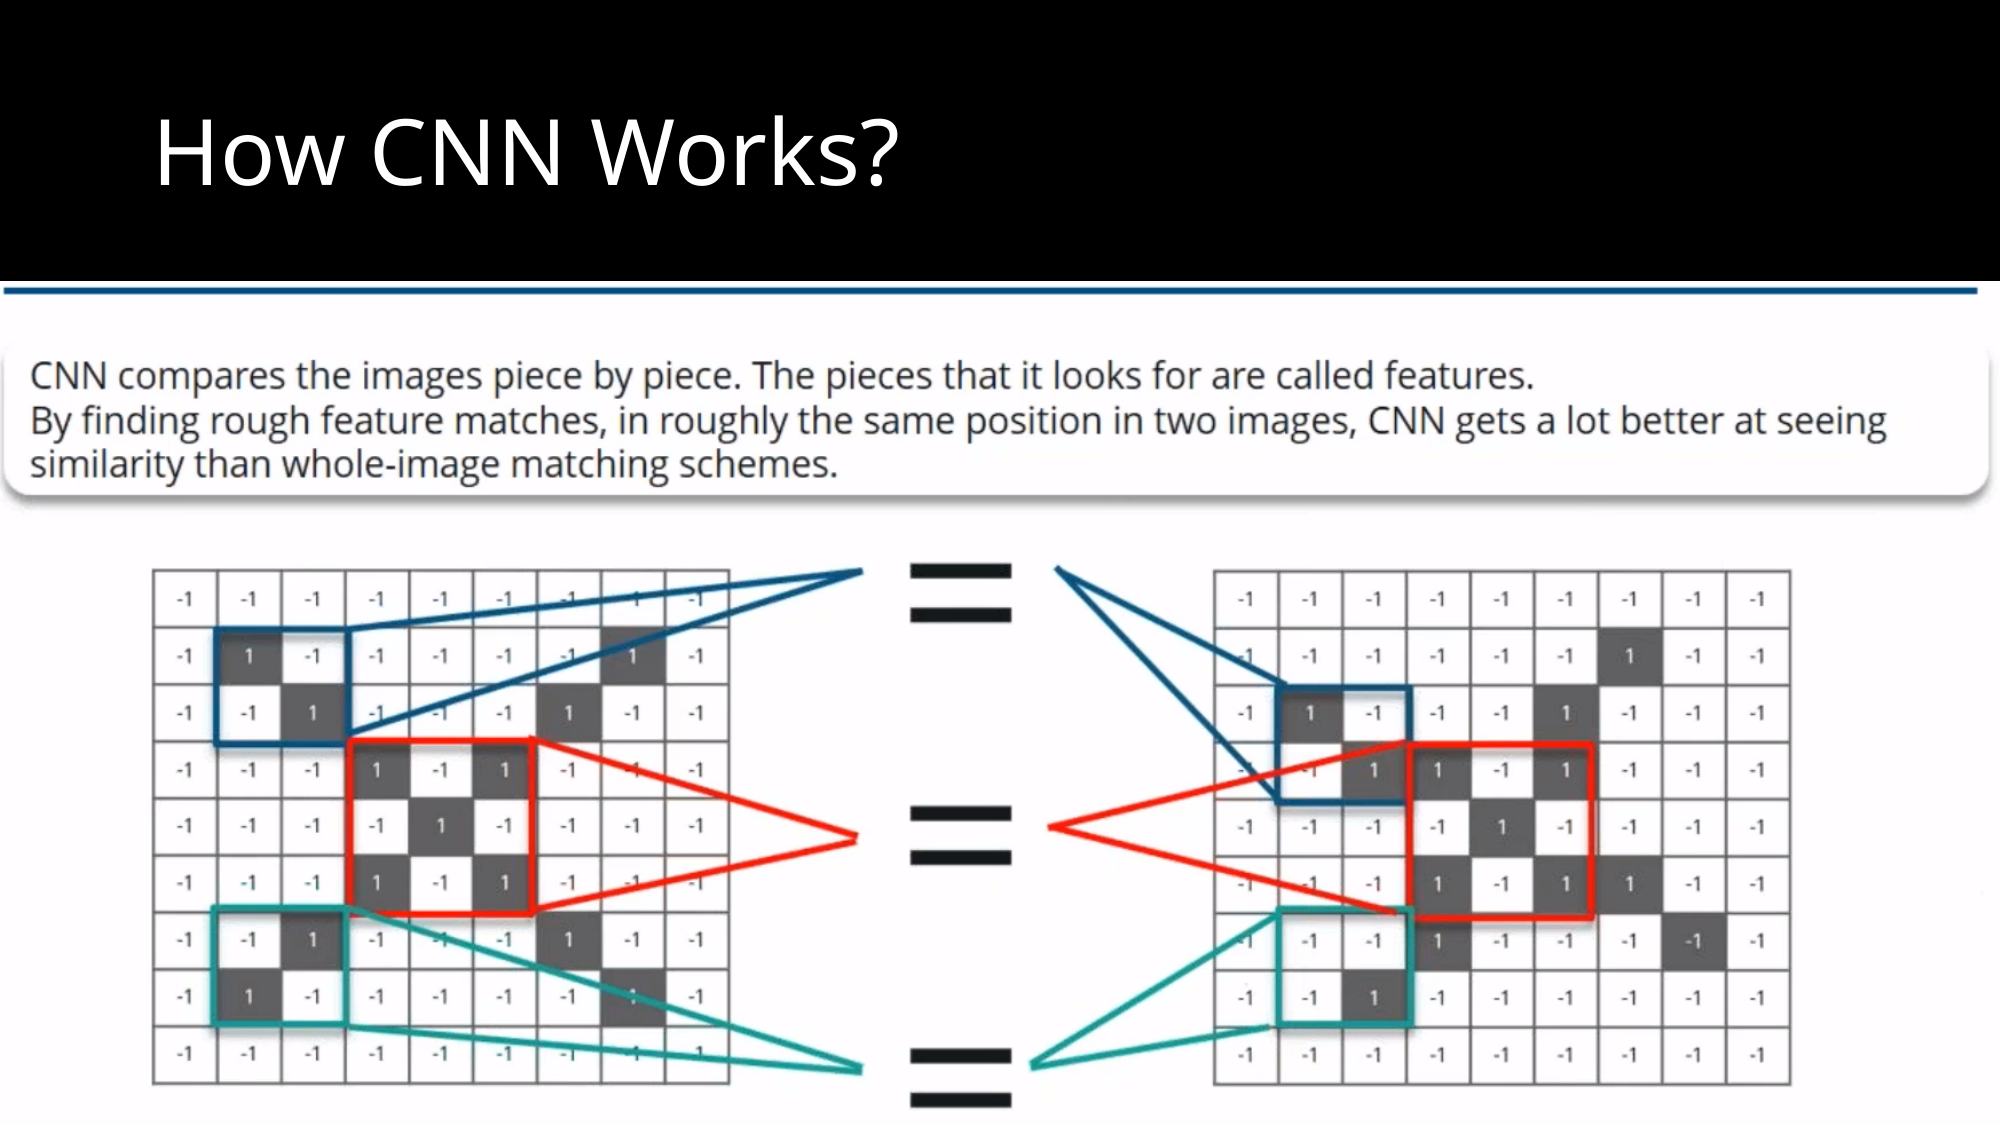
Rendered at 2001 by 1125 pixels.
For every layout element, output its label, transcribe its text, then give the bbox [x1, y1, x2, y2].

picture [0, 281, 2000, 1125]
text_box How CNN Works? [137, 46, 1863, 265]
